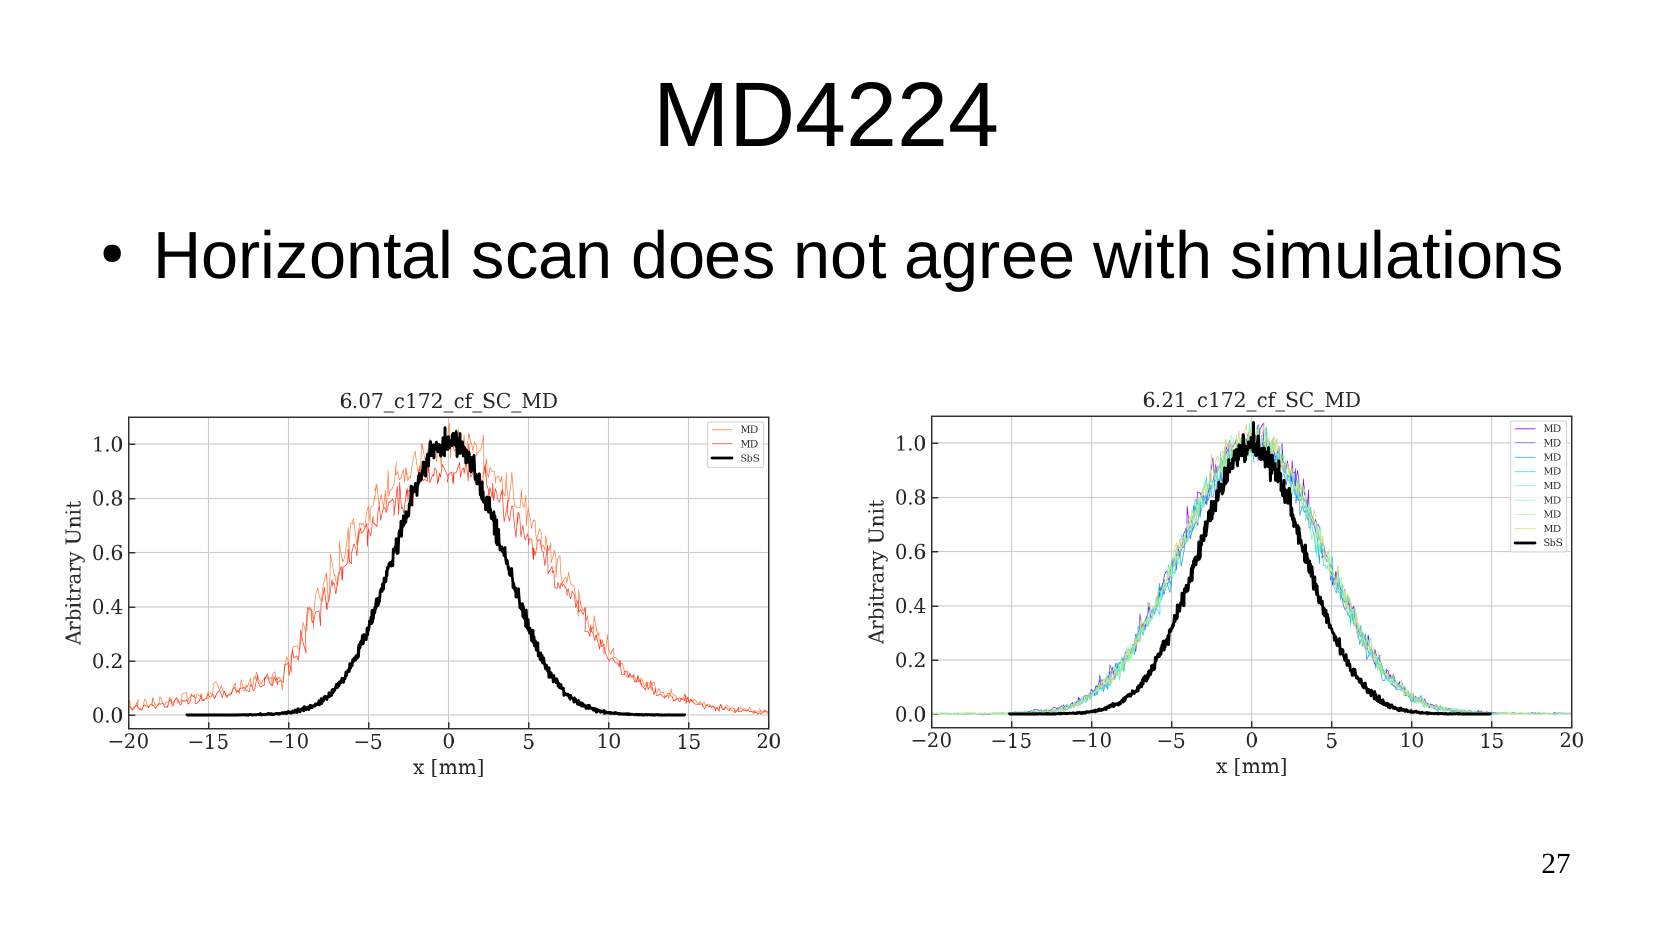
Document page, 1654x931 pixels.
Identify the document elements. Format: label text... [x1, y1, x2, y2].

list Horizontal scan does not agree with simulations [82, 217, 1571, 367]
picture [25, 366, 1654, 780]
title MD4224 [82, 37, 1571, 193]
